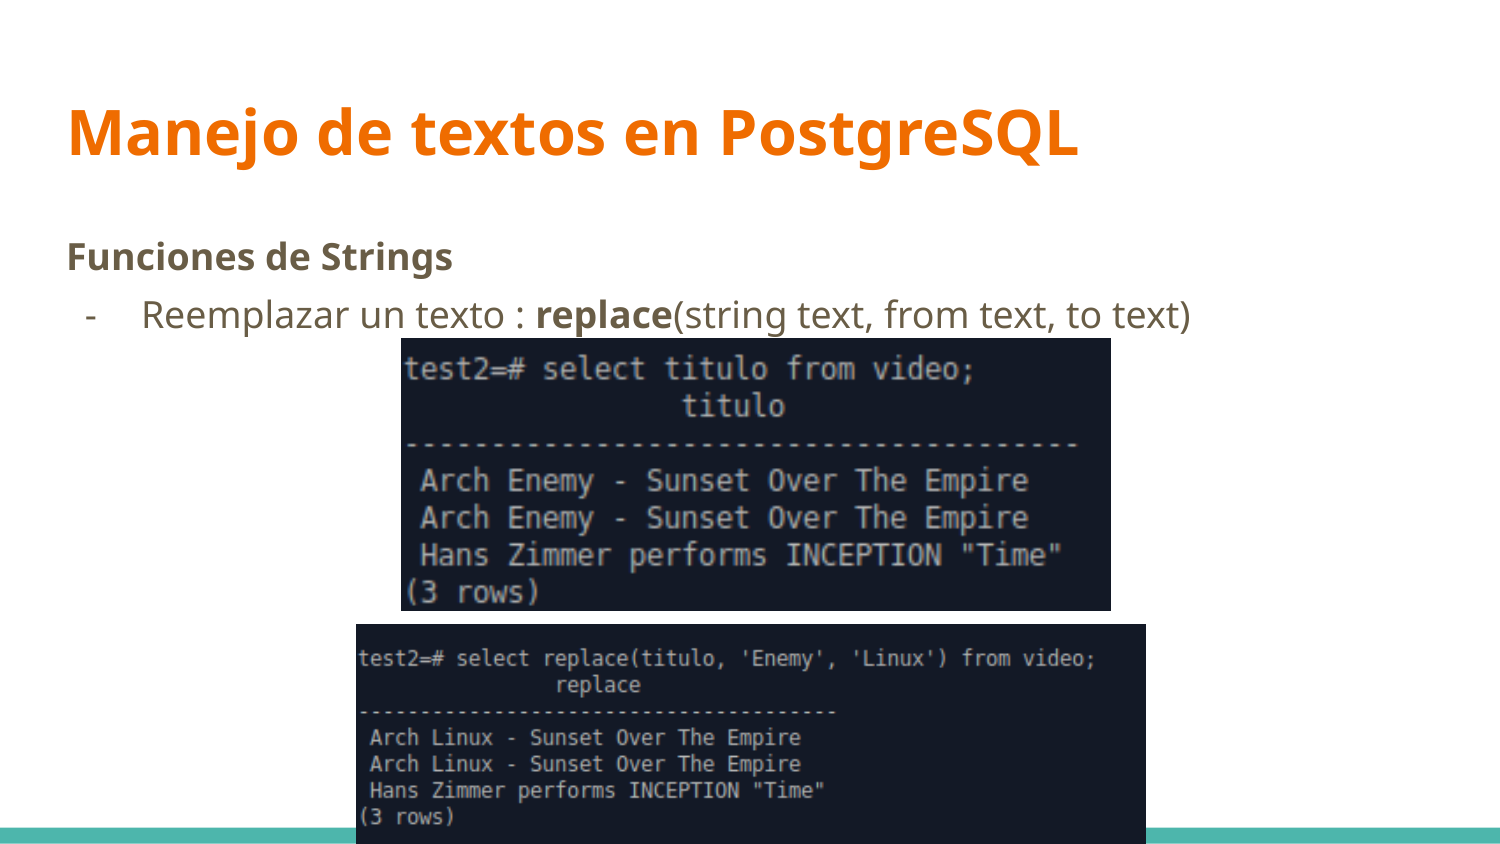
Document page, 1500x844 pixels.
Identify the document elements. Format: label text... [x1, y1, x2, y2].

picture [401, 338, 1111, 611]
title Manejo de textos en PostgreSQL [51, 72, 1449, 189]
list Funciones de Strings Reemplazar un texto : replace(string text, from text, to text) [51, 207, 1449, 816]
picture [356, 624, 1146, 844]
